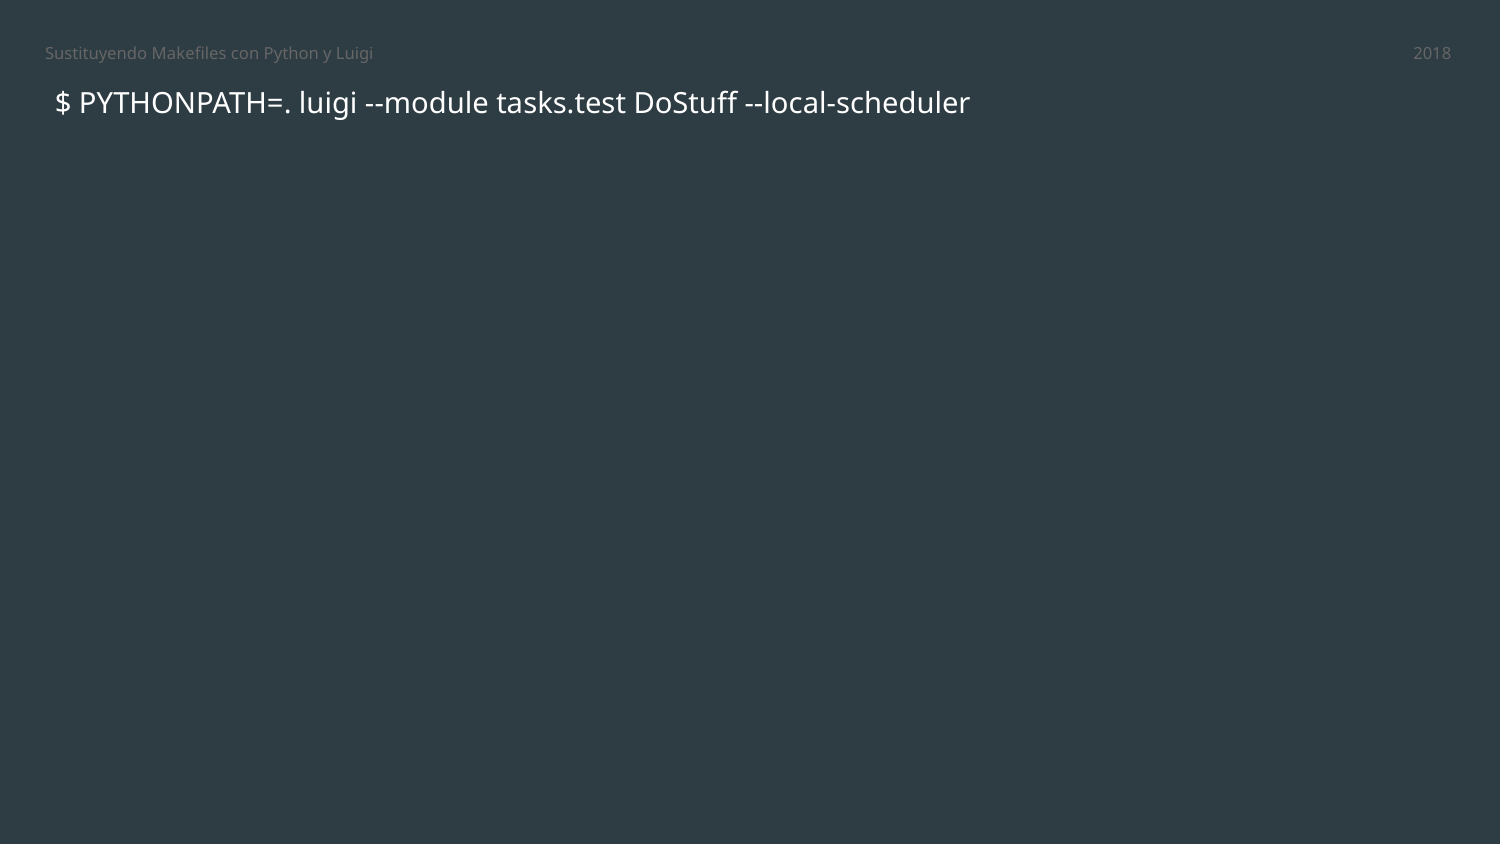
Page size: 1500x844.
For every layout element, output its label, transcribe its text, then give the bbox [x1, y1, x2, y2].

list $ PYTHONPATH=. luigi --module tasks.test DoStuff --local-scheduler [39, 69, 1465, 562]
